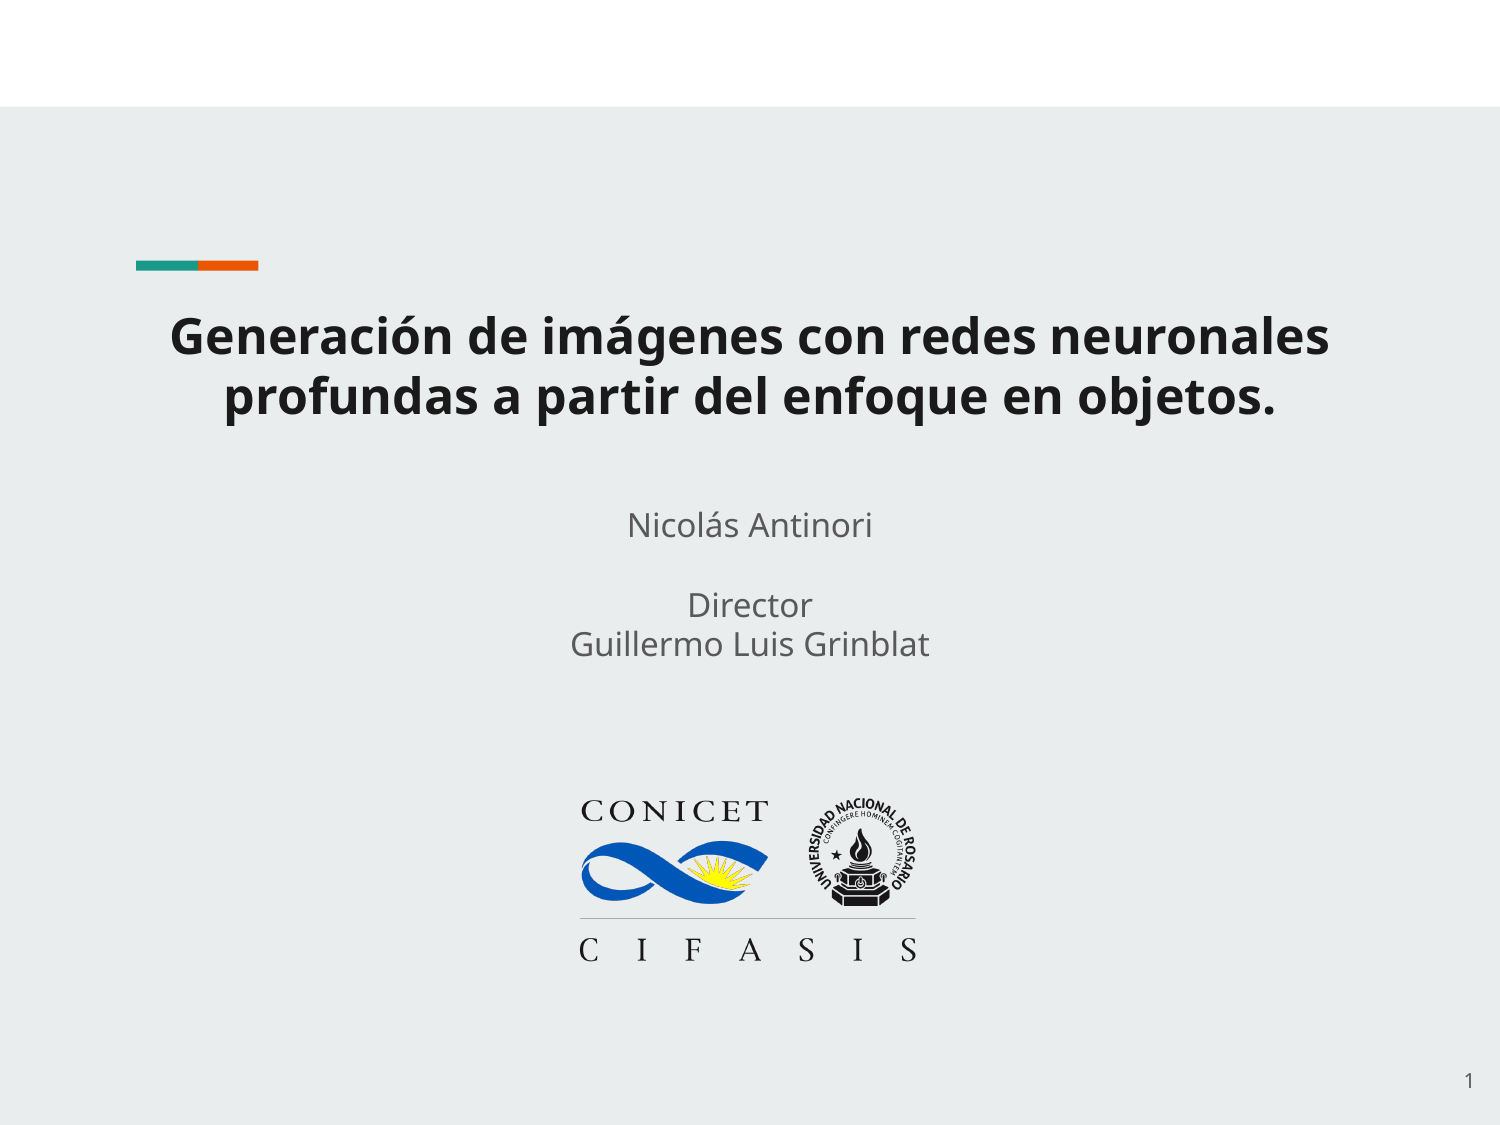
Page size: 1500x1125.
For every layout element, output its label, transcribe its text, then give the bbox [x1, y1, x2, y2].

picture [554, 742, 946, 1019]
subtitle Nicolás Antinori Director Guillermo Luis Grinblat [119, 488, 1381, 686]
title Generación de imágenes con redes neuronales profundas a partir del enfoque en objetos. [119, 289, 1381, 488]
slide_number <number> [1400, 1038, 1491, 1125]
